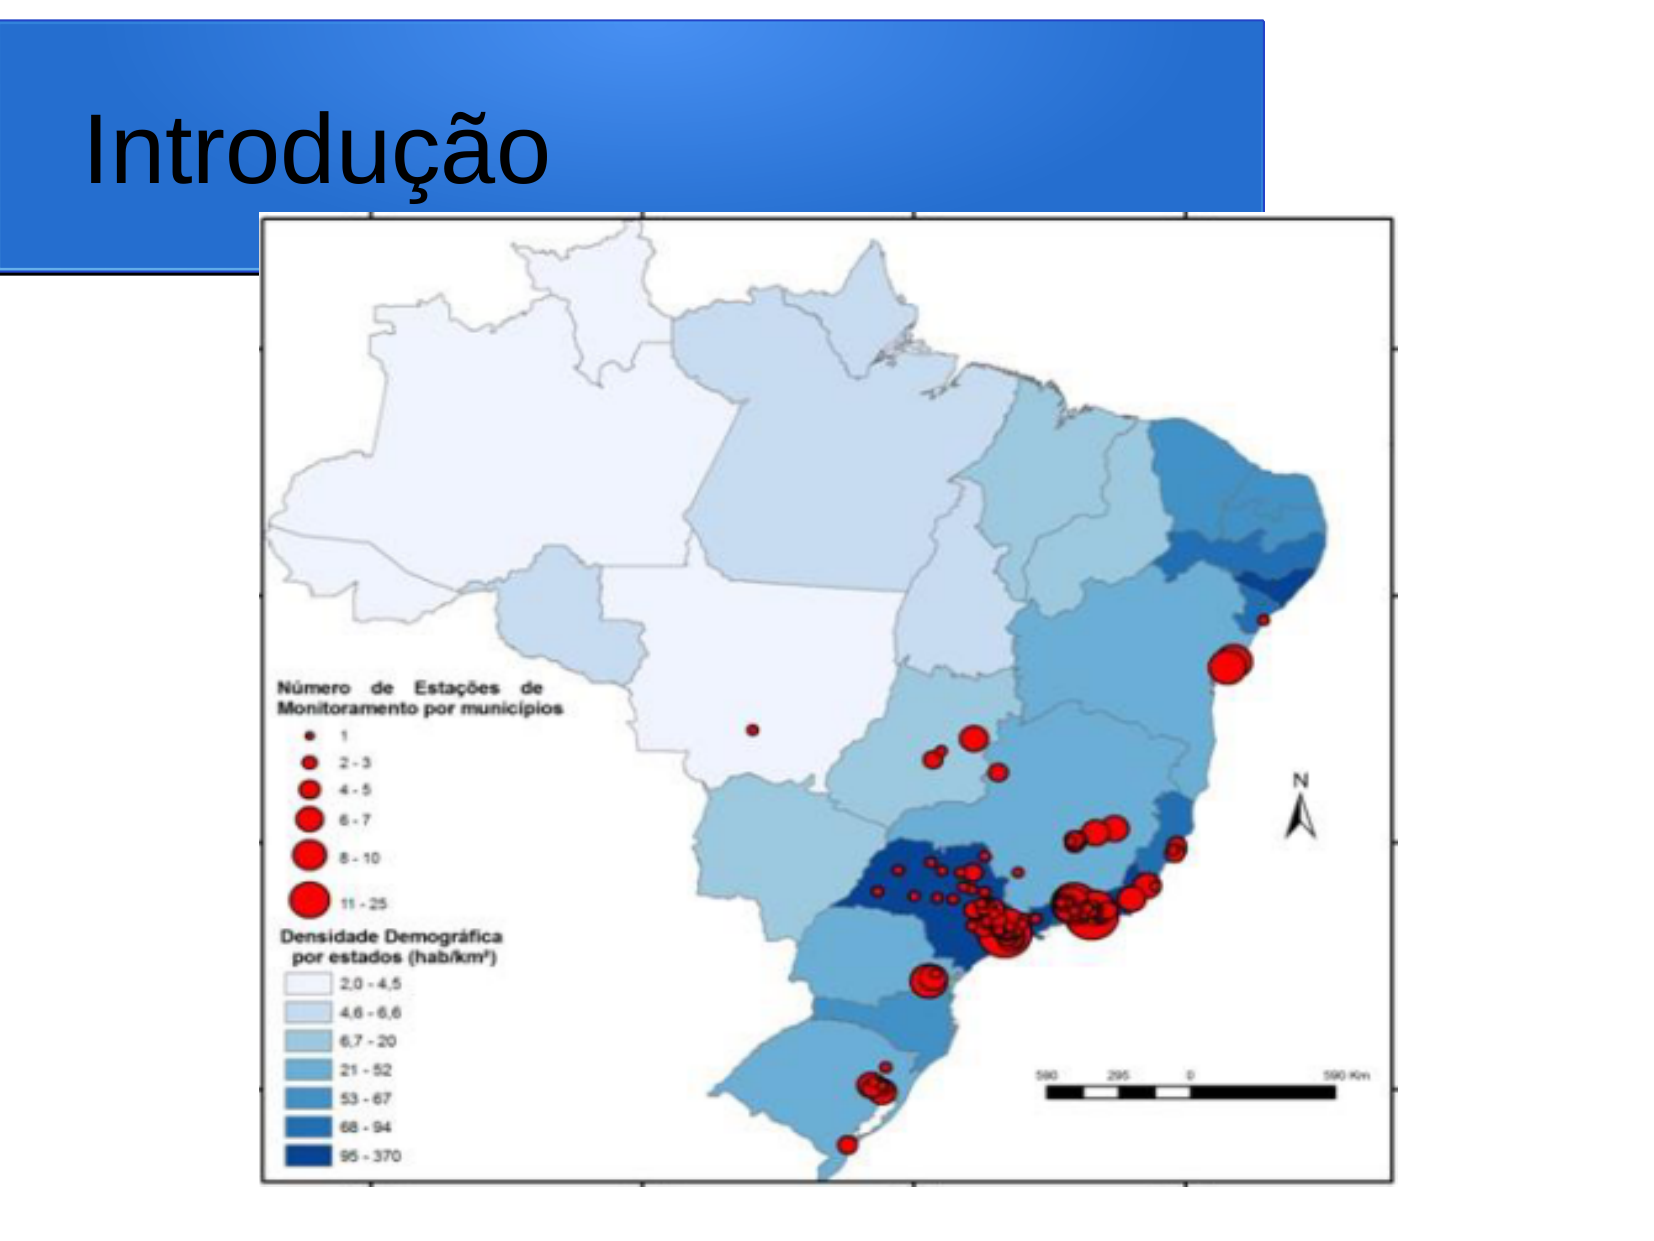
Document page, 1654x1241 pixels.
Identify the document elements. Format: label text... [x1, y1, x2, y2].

title Introdução [82, 47, 1235, 252]
picture [259, 212, 1398, 1187]
